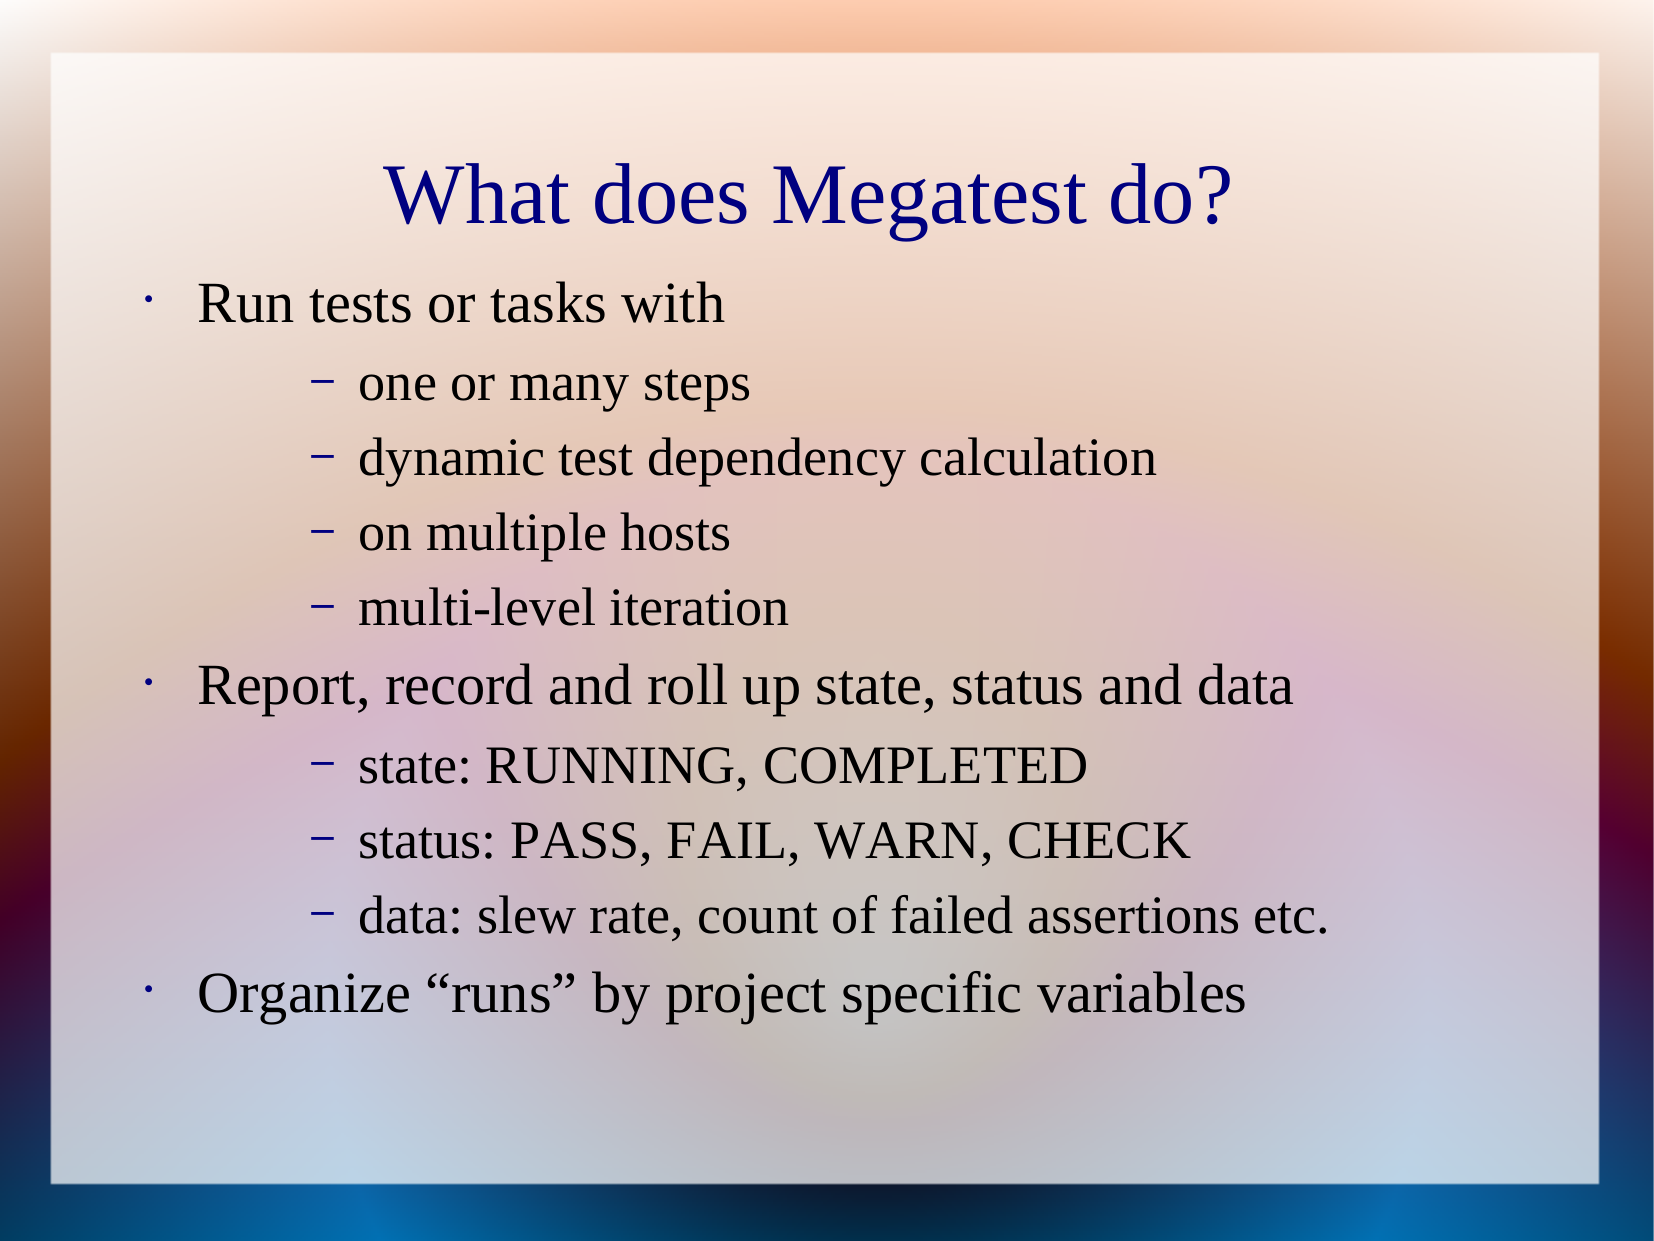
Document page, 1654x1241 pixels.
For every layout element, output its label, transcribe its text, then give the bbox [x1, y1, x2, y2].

list Run tests or tasks with one or many steps dynamic test dependency calculation on multiple hosts multi-level iteration Report, record and roll up state, status and data state: RUNNING, COMPLETED status: PASS, FAIL, WARN, CHECK data: slew rate, count of failed assertions etc. Organize “runs” by project specific variables [126, 270, 1486, 1109]
picture [0, 0, 1654, 1241]
title What does Megatest do? [82, 90, 1536, 298]
